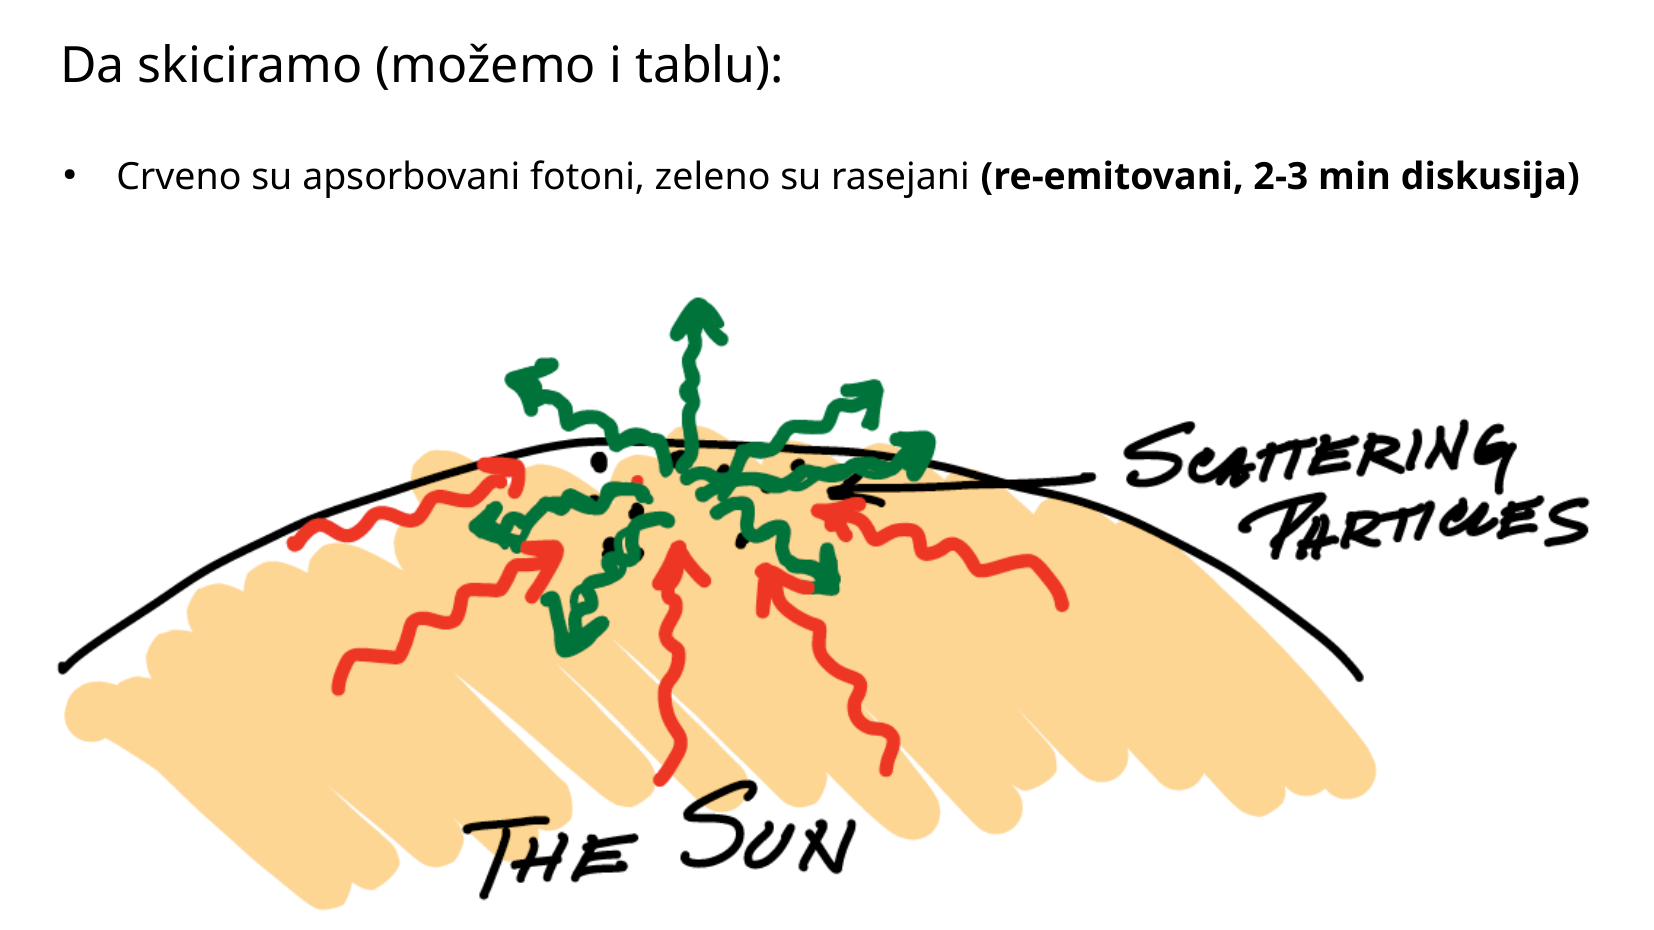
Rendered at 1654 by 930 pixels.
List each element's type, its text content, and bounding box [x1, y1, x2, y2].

list Crveno su apsorbovani fotoni, zeleno su rasejani (re-emitovani, 2-3 min diskusija) [45, 149, 1635, 292]
title Da skiciramo (možemo i tablu): [59, 13, 1648, 113]
picture [0, 292, 1651, 930]
